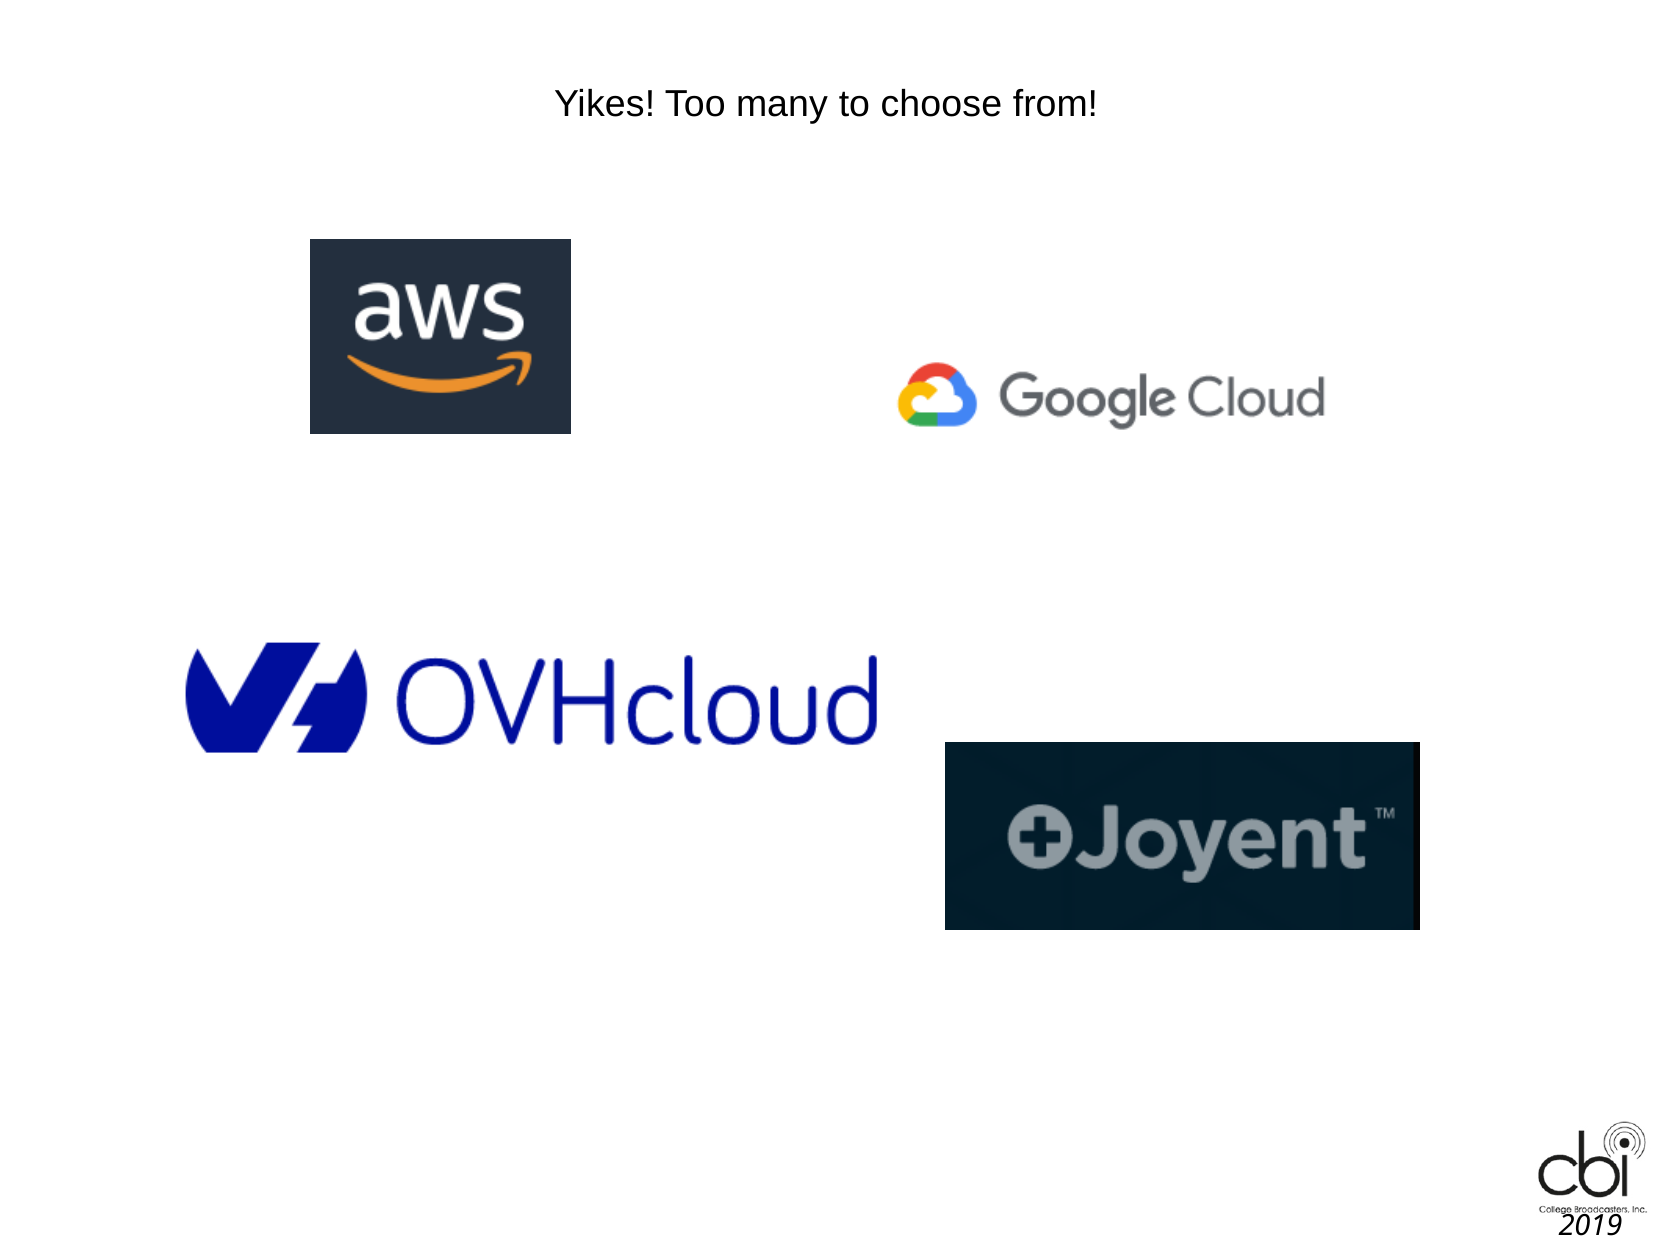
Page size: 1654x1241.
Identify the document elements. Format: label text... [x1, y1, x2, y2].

picture [858, 311, 1366, 481]
picture [1529, 1120, 1654, 1216]
text_box Yikes! Too many to choose from! [539, 75, 1115, 132]
picture [150, 599, 913, 800]
picture [945, 742, 1420, 931]
picture [310, 239, 571, 434]
